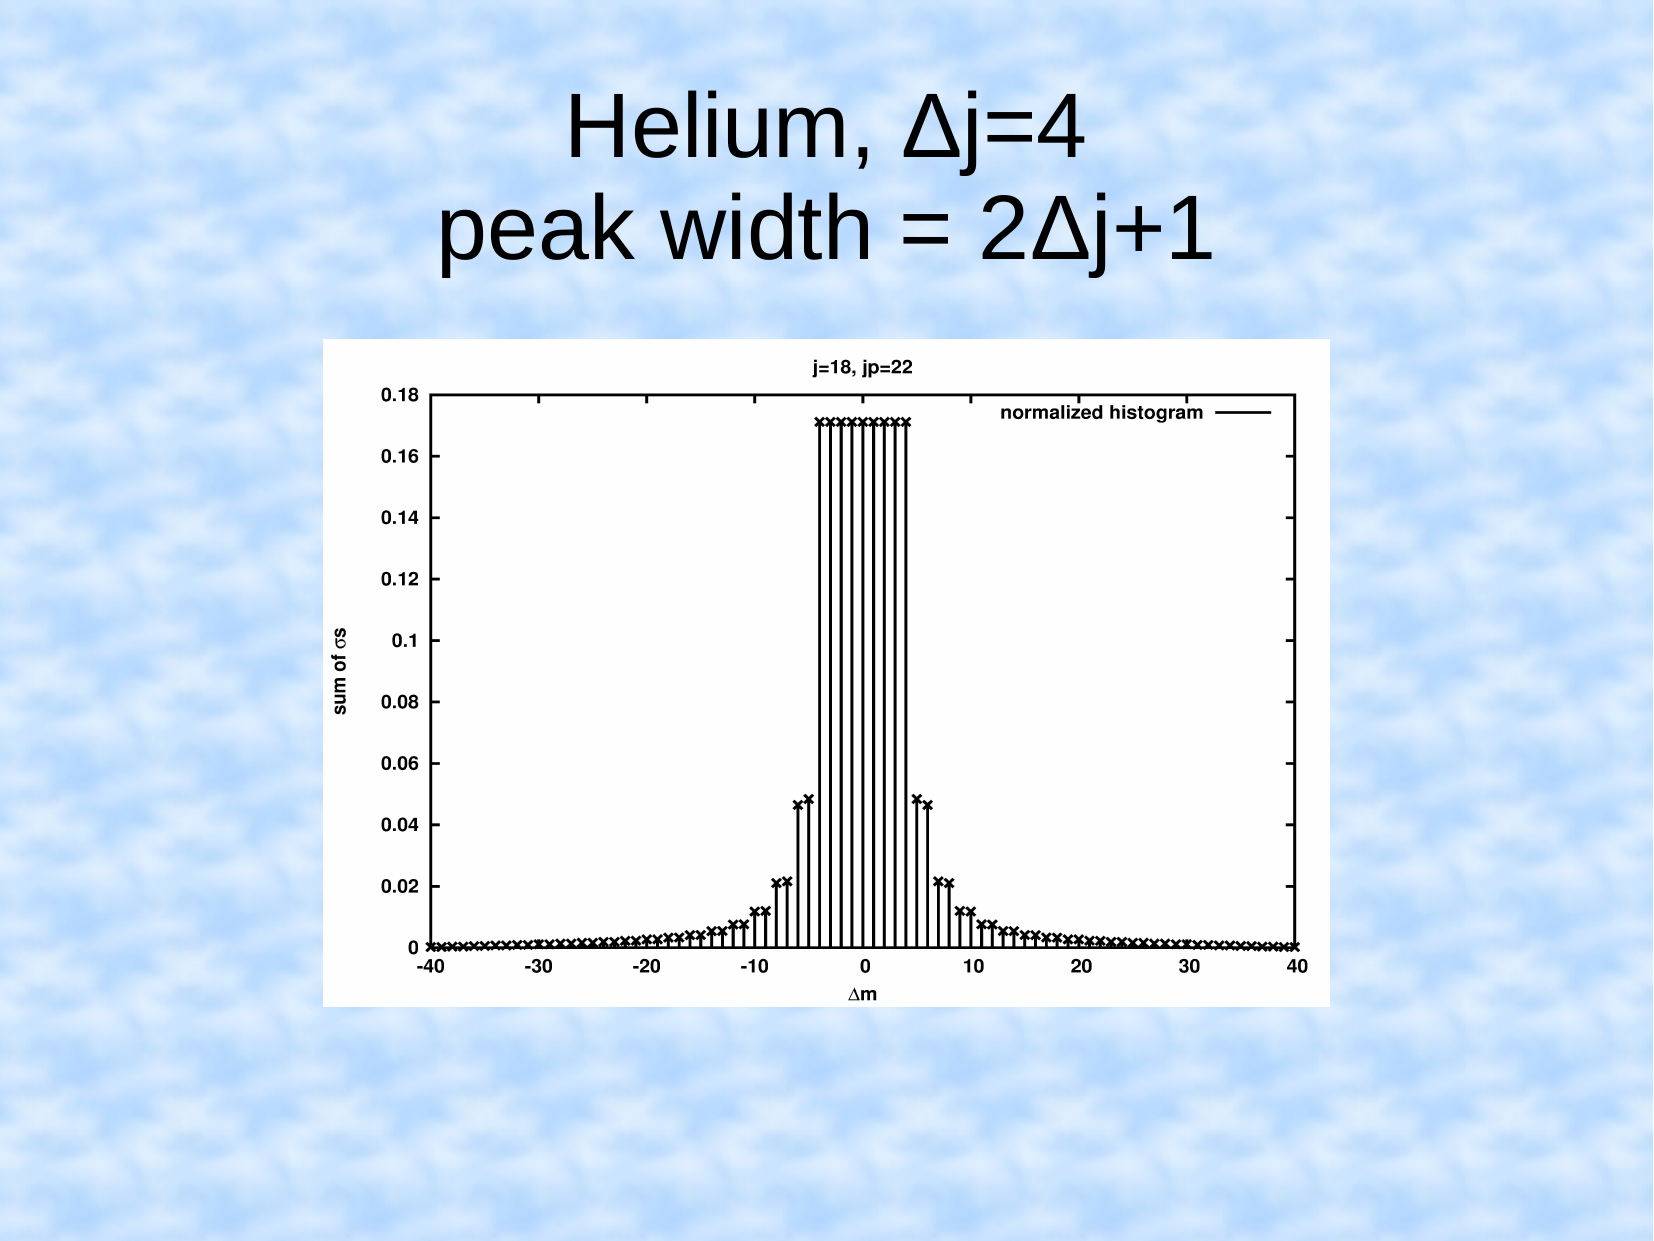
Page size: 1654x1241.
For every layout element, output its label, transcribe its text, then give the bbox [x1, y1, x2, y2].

picture [0, 0, 1654, 1241]
title Helium, Δj=4 peak width = 2Δj+1 [82, 73, 1571, 281]
